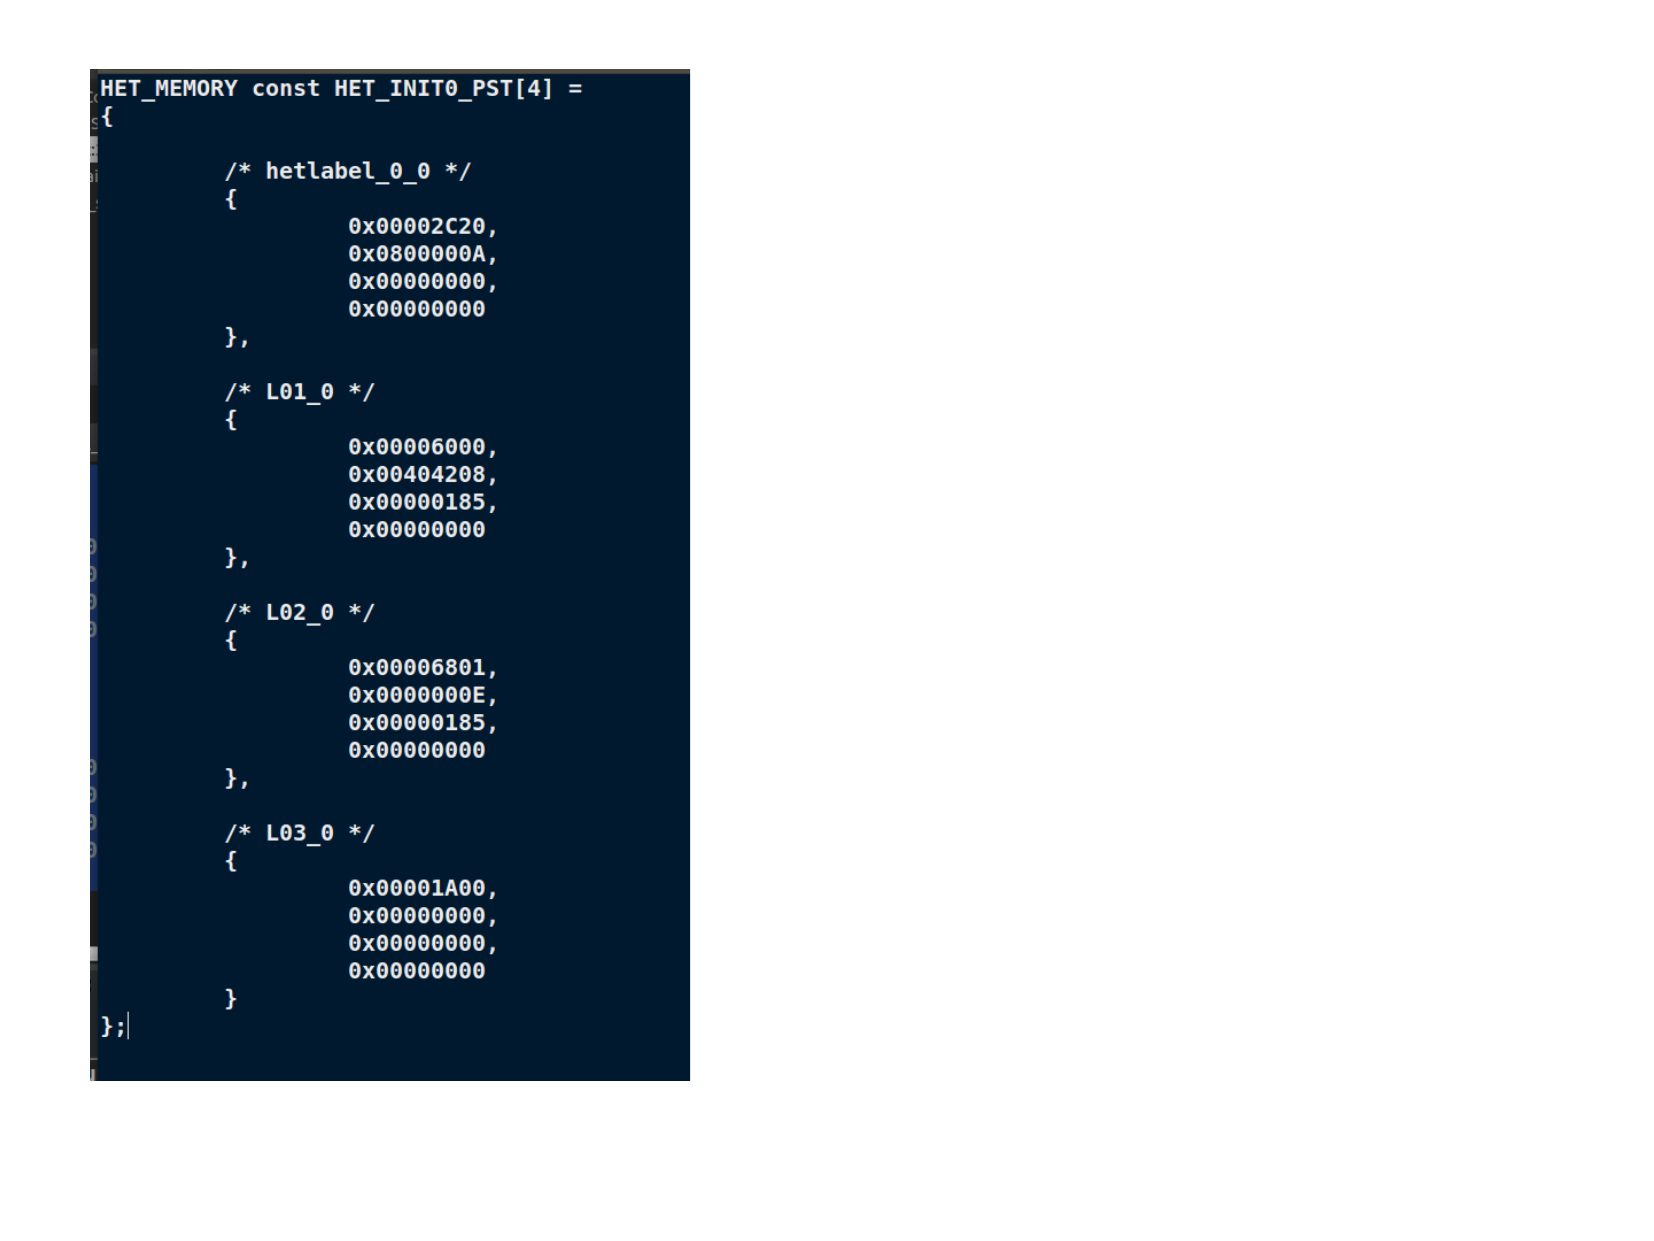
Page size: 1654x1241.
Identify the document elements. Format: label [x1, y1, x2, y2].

picture [90, 69, 691, 1081]
